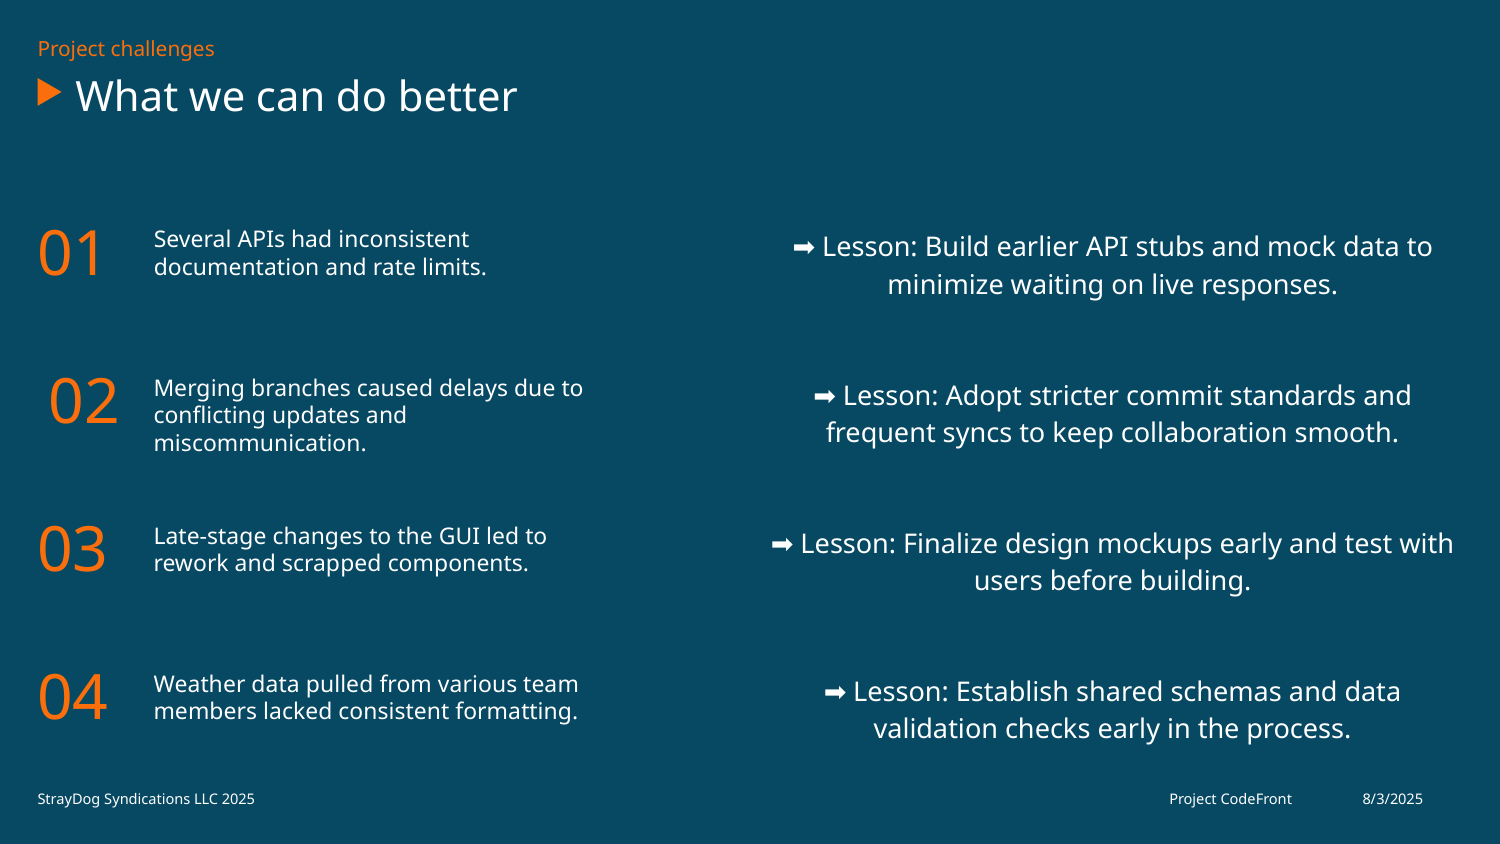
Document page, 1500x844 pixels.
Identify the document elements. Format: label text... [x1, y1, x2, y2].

subtitle Merging branches caused delays due to conflicting updates and miscommunication. [153, 373, 598, 521]
subtitle Weather data pulled from various team members lacked consistent formatting. [153, 669, 598, 695]
subtitle Late-stage changes to the GUI led to rework and scrapped components. [153, 521, 598, 547]
subtitle 02 [37, 361, 121, 422]
subtitle Merging branches caused delays due to conflicting updates and miscommunication. [153, 695, 598, 844]
title What we can do better [436, 69, 812, 115]
subtitle Several APIs had inconsistent documentation and rate limits. [153, 224, 599, 251]
subtitle StrayDog Syndications LLC 2025 [37, 789, 302, 808]
list ➡️ Lesson: Build earlier API stubs and mock data to minimize waiting on live responses. [763, 224, 1463, 313]
subtitle 8/3/2025 [1321, 789, 1464, 808]
subtitle 03 [37, 509, 121, 570]
subtitle Merging branches caused delays due to conflicting updates and miscommunication. [153, 547, 598, 669]
subtitle 04 [37, 657, 121, 718]
list ➡️ Lesson: Finalize design mockups early and test with users before building. [763, 521, 1462, 609]
subtitle Project CodeFront [1027, 789, 1293, 808]
text_box [37, 77, 62, 106]
subtitle 01 [37, 212, 121, 274]
subtitle Project challenges [37, 36, 436, 526]
list ➡️ Lesson: Establish shared schemas and data validation checks early in the process. [763, 669, 1462, 758]
list ➡️ Lesson: Adopt stricter commit standards and frequent syncs to keep collaboration smooth. [763, 373, 1462, 461]
